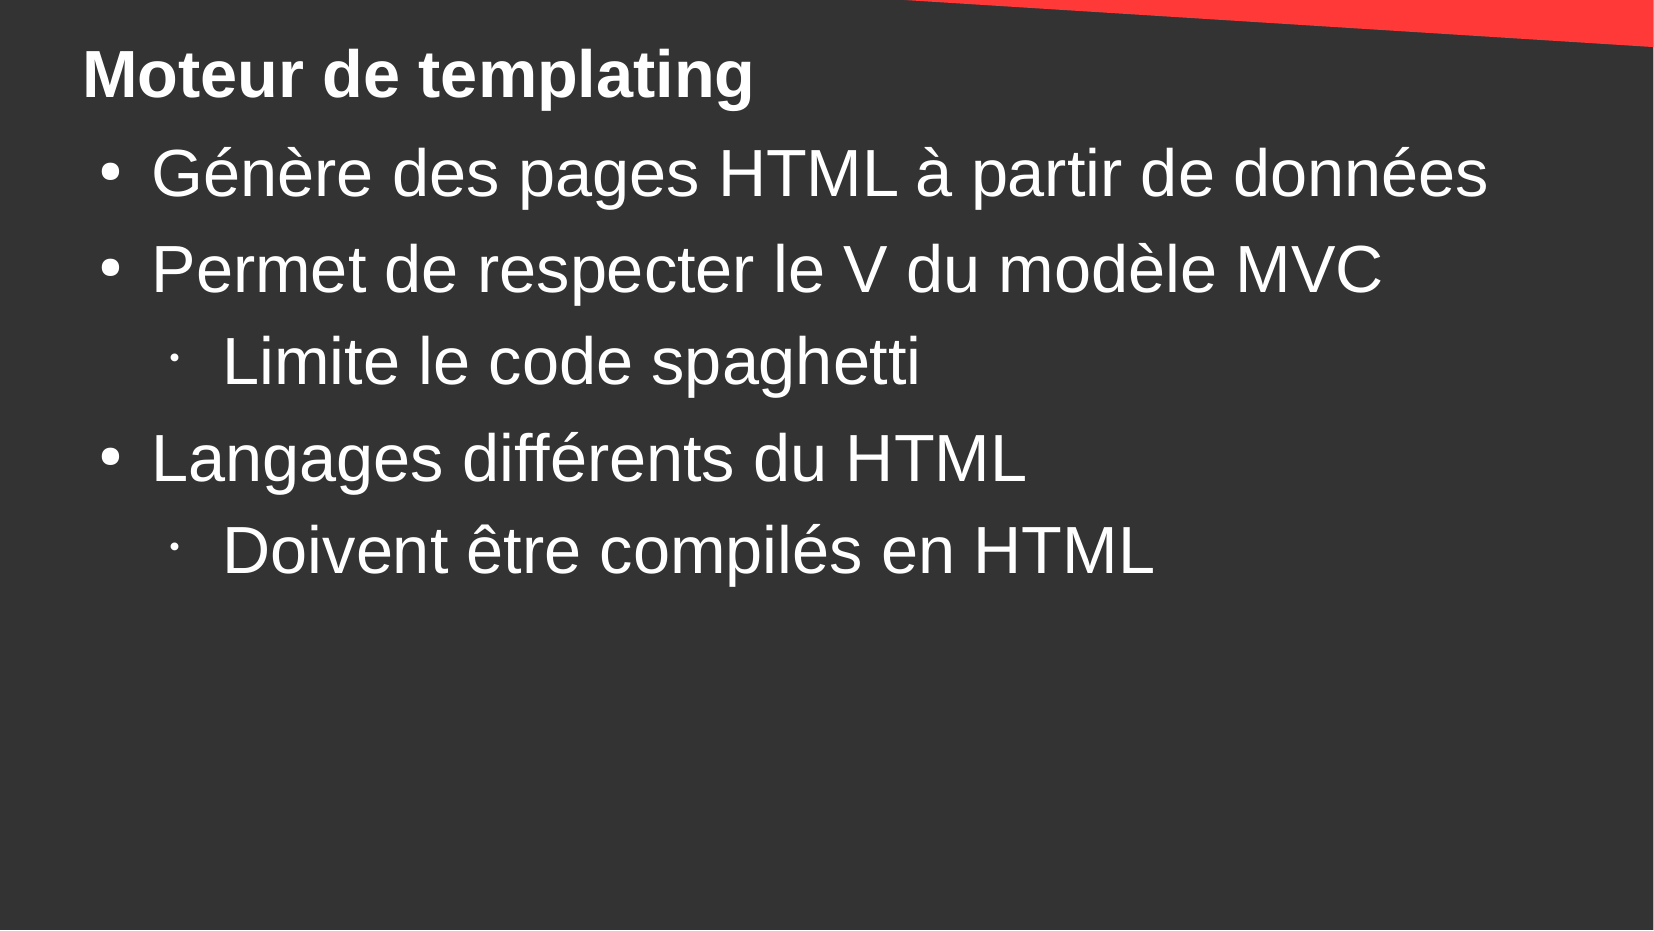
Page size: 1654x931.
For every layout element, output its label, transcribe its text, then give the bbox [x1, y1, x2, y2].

title Moteur de templating [82, 37, 1571, 114]
list Génère des pages HTML à partir de données Permet de respecter le V du modèle MVC Limite le code spaghetti Langages différents du HTML Doivent être compilés en HTML [80, 135, 1620, 886]
text_box [904, 0, 1654, 48]
